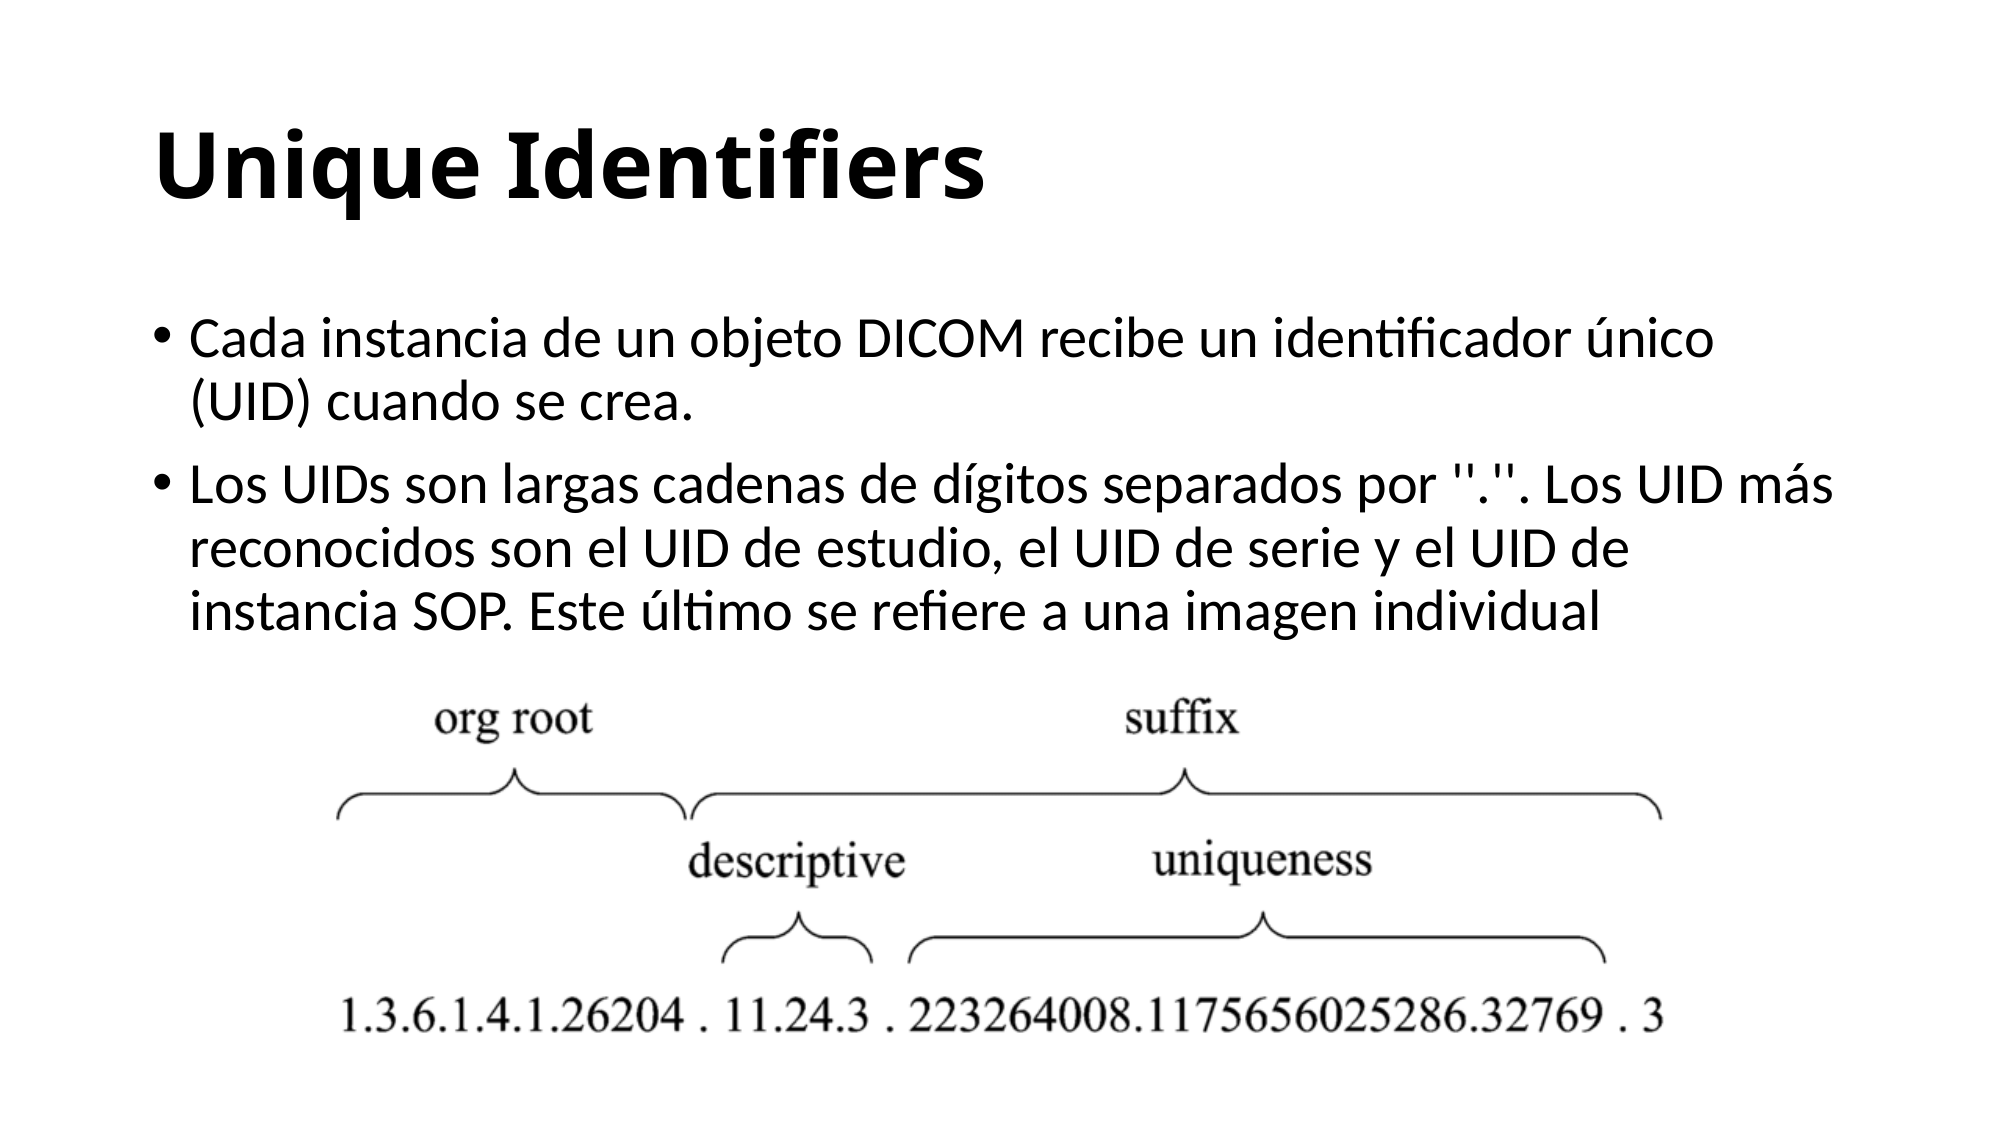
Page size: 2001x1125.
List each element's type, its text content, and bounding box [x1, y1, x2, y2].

picture [335, 694, 1665, 1036]
title Unique Identifiers [137, 59, 1863, 278]
list Cada instancia de un objeto DICOM recibe un identificador único (UID) cuando se crea. Los UIDs son largas cadenas de dígitos separados por ''.''. Los UID más reconocidos son el UID de estudio, el UID de serie y el UID de instancia SOP. Este último se refiere a una imagen individual [137, 299, 1863, 1014]
